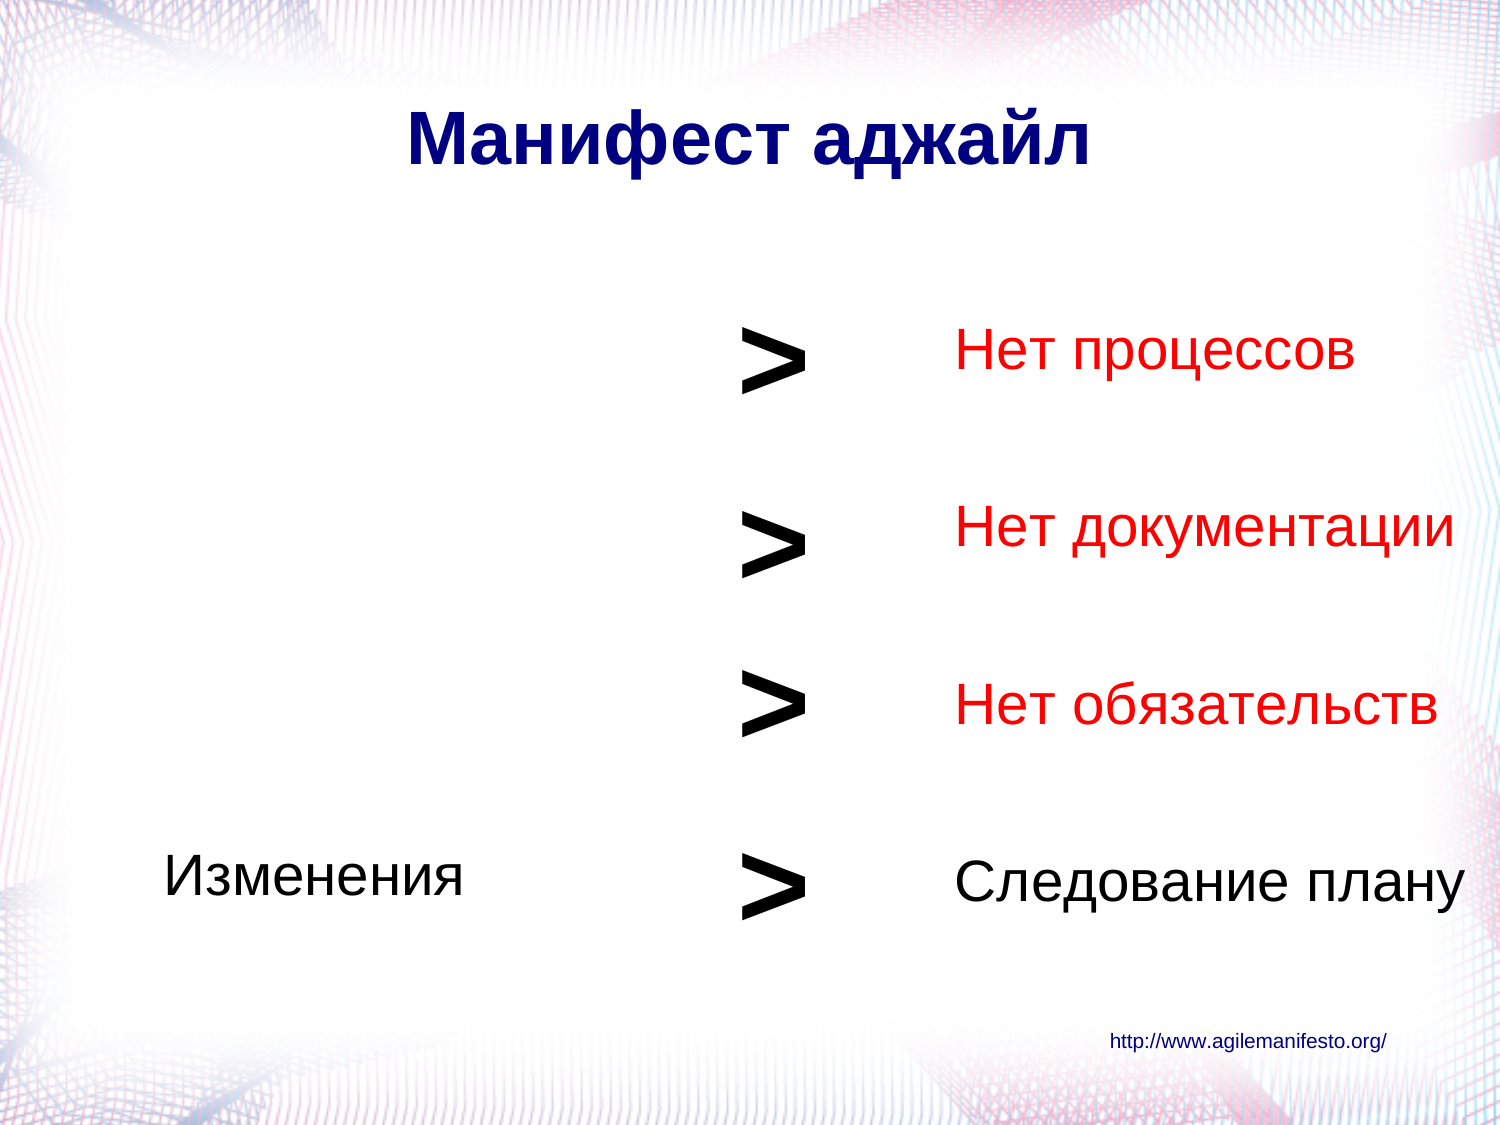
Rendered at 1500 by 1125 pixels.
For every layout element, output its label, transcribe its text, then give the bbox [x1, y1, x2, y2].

text_box > [722, 796, 826, 962]
title Манифест аджайл [75, 44, 1425, 233]
picture [0, 0, 1500, 1125]
text_box > [722, 453, 826, 613]
text_box http://www.agilemanifesto.org/ [1095, 1020, 1456, 1066]
text_box > [722, 270, 826, 436]
list Нет процессов Нет документации Нет обязательств Следование плану [884, 316, 1500, 914]
text_box > [722, 613, 826, 778]
list Изменения [92, 310, 708, 908]
